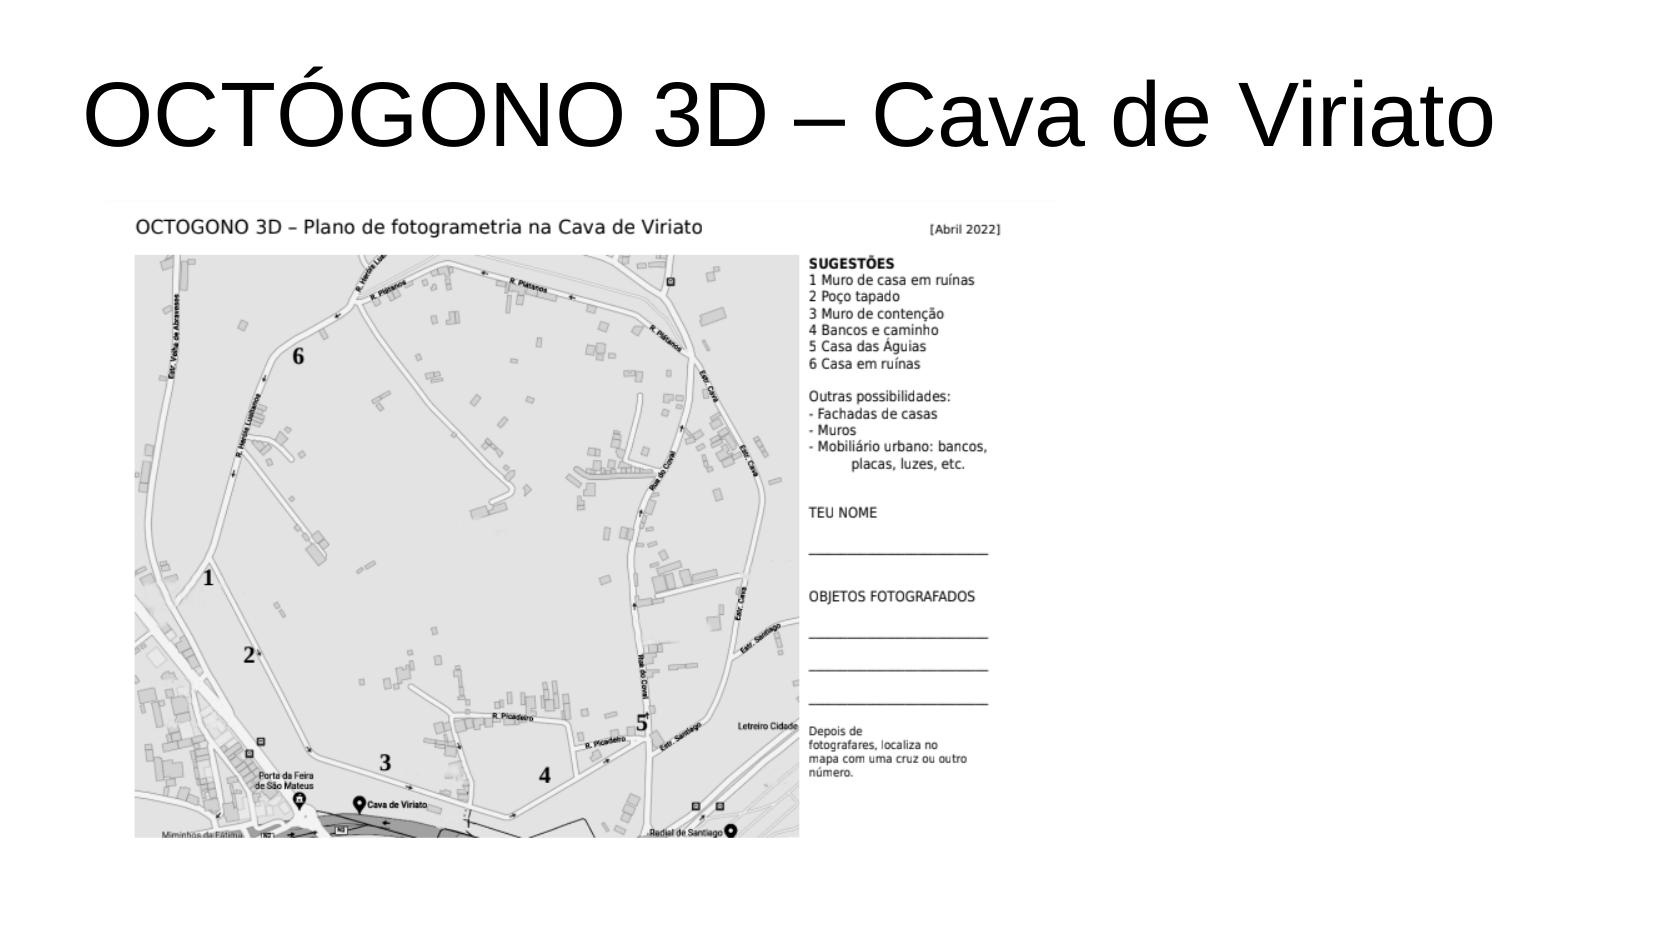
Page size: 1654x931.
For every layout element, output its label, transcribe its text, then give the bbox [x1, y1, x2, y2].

title OCTÓGONO 3D – Cava de Viriato [82, 37, 1571, 193]
picture [106, 200, 1058, 863]
